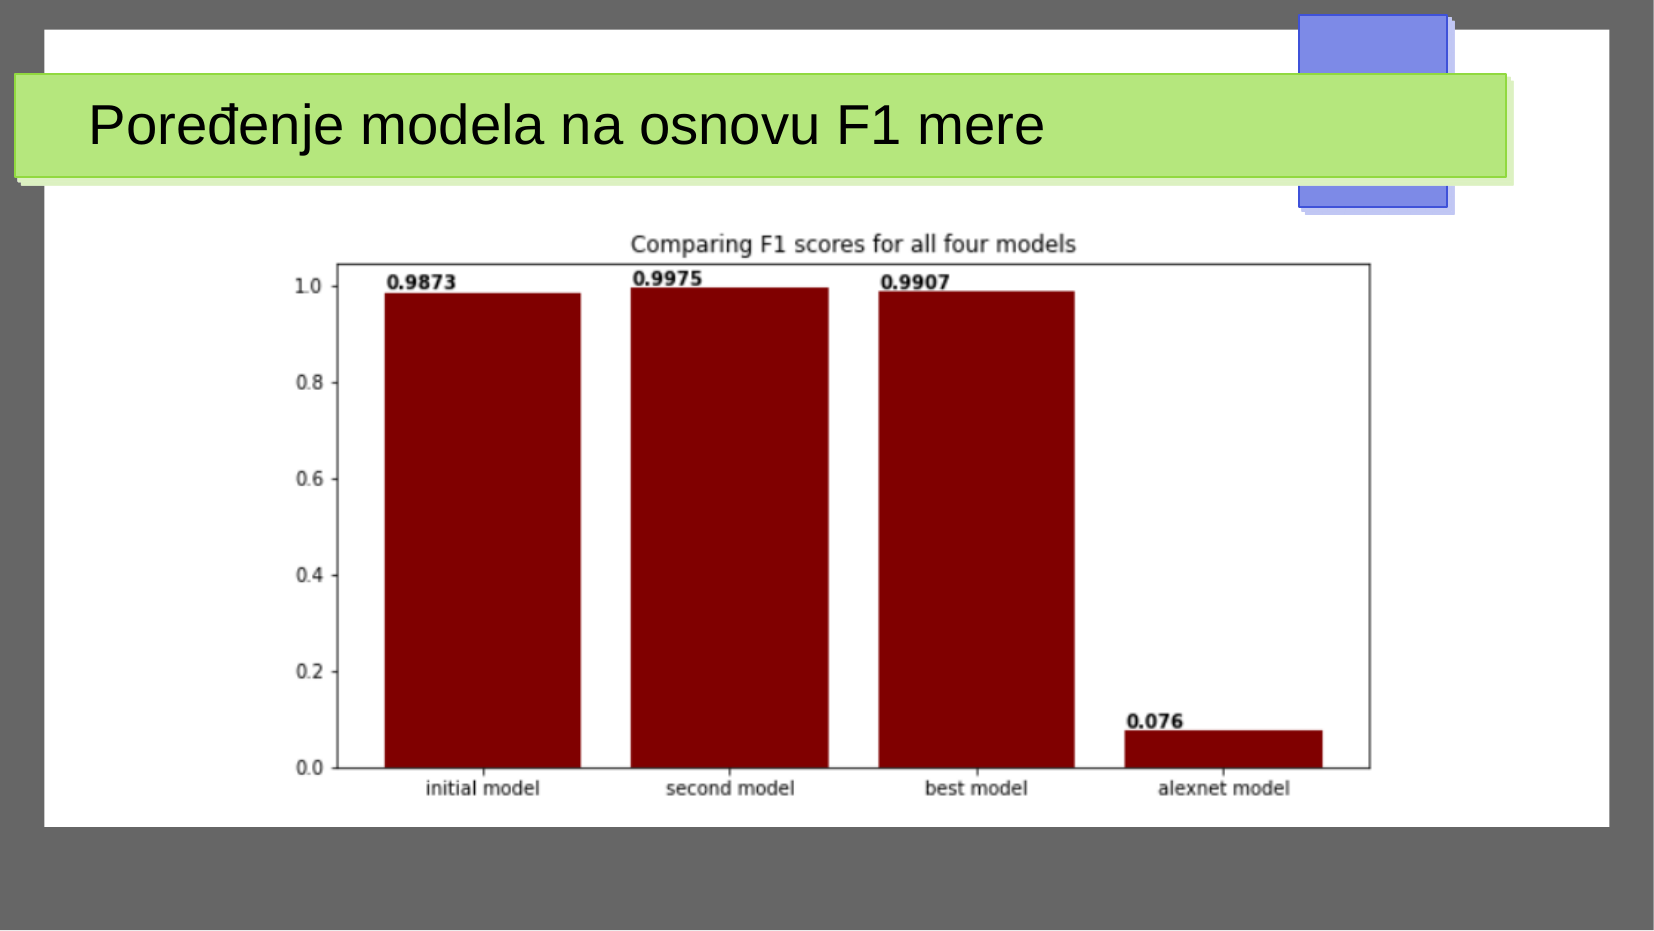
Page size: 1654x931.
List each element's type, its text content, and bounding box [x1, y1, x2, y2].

picture [271, 221, 1382, 813]
title Poređenje modela na osnovu F1 mere [88, 73, 1506, 178]
